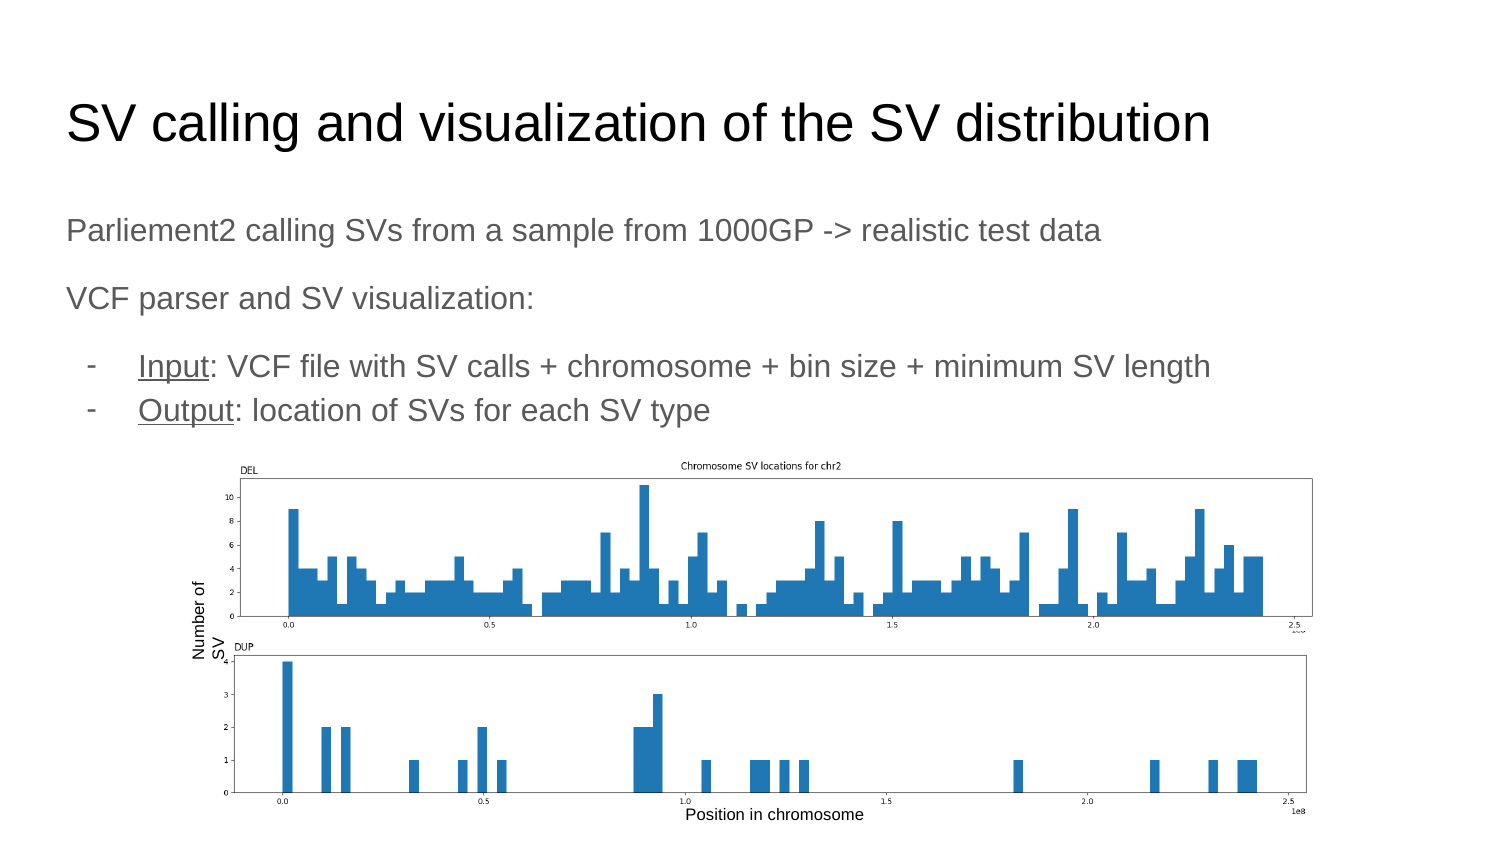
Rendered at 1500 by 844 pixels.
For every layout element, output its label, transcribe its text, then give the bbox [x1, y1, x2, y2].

text_box Number of SV [172, 539, 243, 675]
list Parliement2 calling SVs from a sample from 1000GP -> realistic test data VCF parser and SV visualization: Input: VCF file with SV calls + chromosome + bin size + minimum SV length Output: location of SVs for each SV type [51, 189, 1449, 444]
title SV calling and visualization of the SV distribution [51, 72, 1449, 167]
picture [202, 439, 1320, 814]
text_box Position in chromosome [670, 788, 882, 839]
